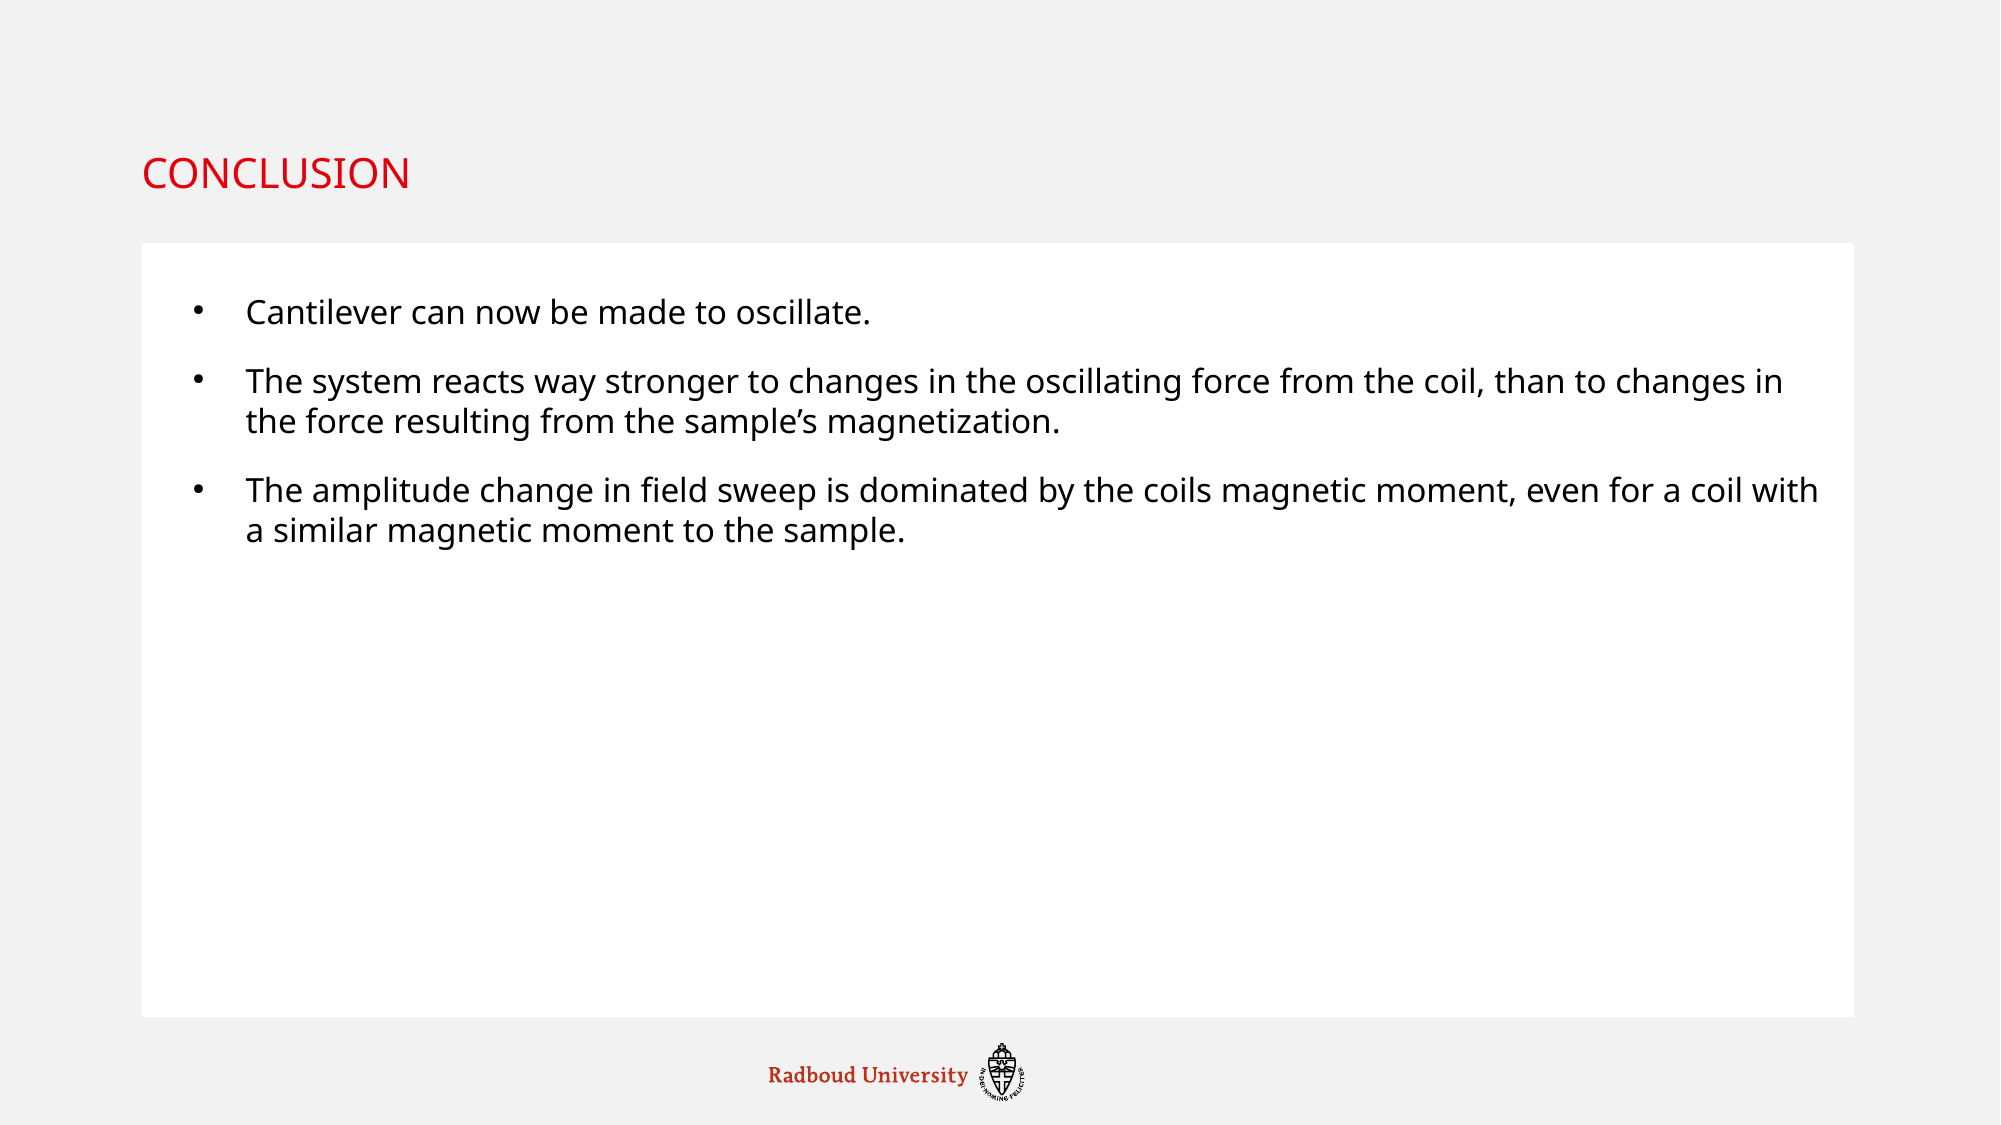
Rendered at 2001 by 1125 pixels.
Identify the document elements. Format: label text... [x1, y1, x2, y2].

list Cantilever can now be made to oscillate. The system reacts way stronger to changes in the oscillating force from the coil, than to changes in the force resulting from the sample’s magnetization. The amplitude change in field sweep is dominated by the coils magnetic moment, even for a coil with a similar magnetic moment to the sample. [174, 291, 1826, 982]
title Conclusion [141, 146, 1855, 195]
